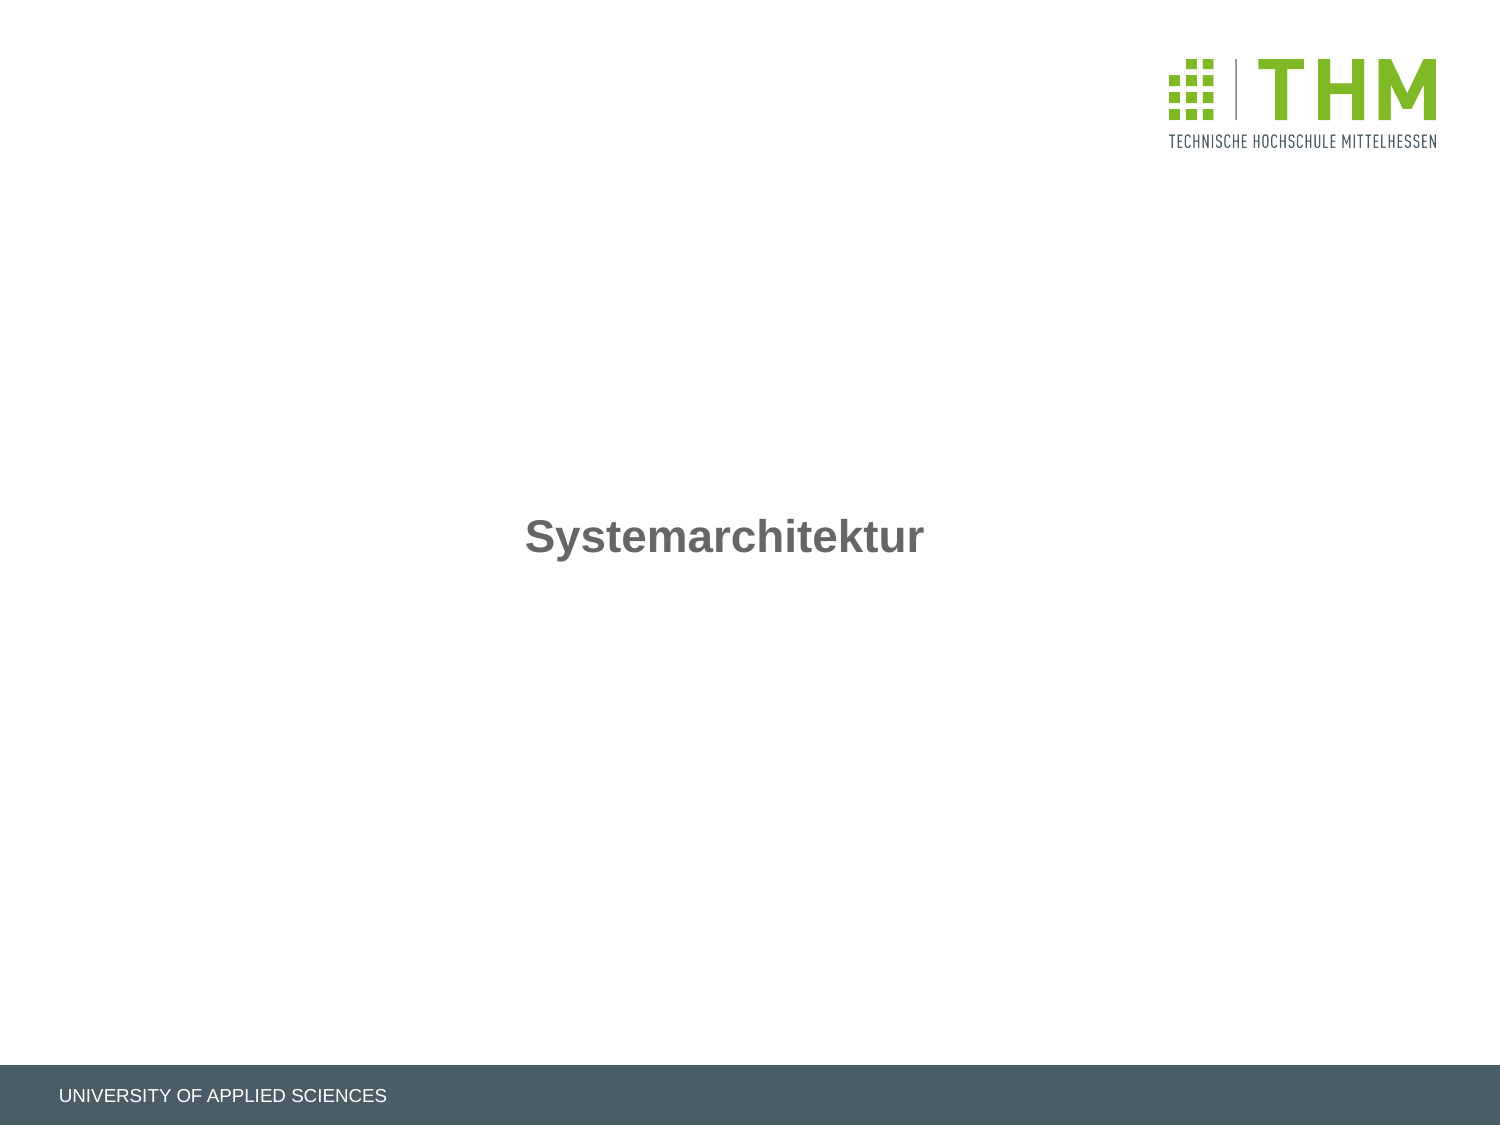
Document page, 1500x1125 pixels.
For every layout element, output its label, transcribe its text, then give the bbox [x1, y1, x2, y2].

text_box Systemarchitektur [510, 503, 940, 571]
picture [1169, 59, 1436, 148]
